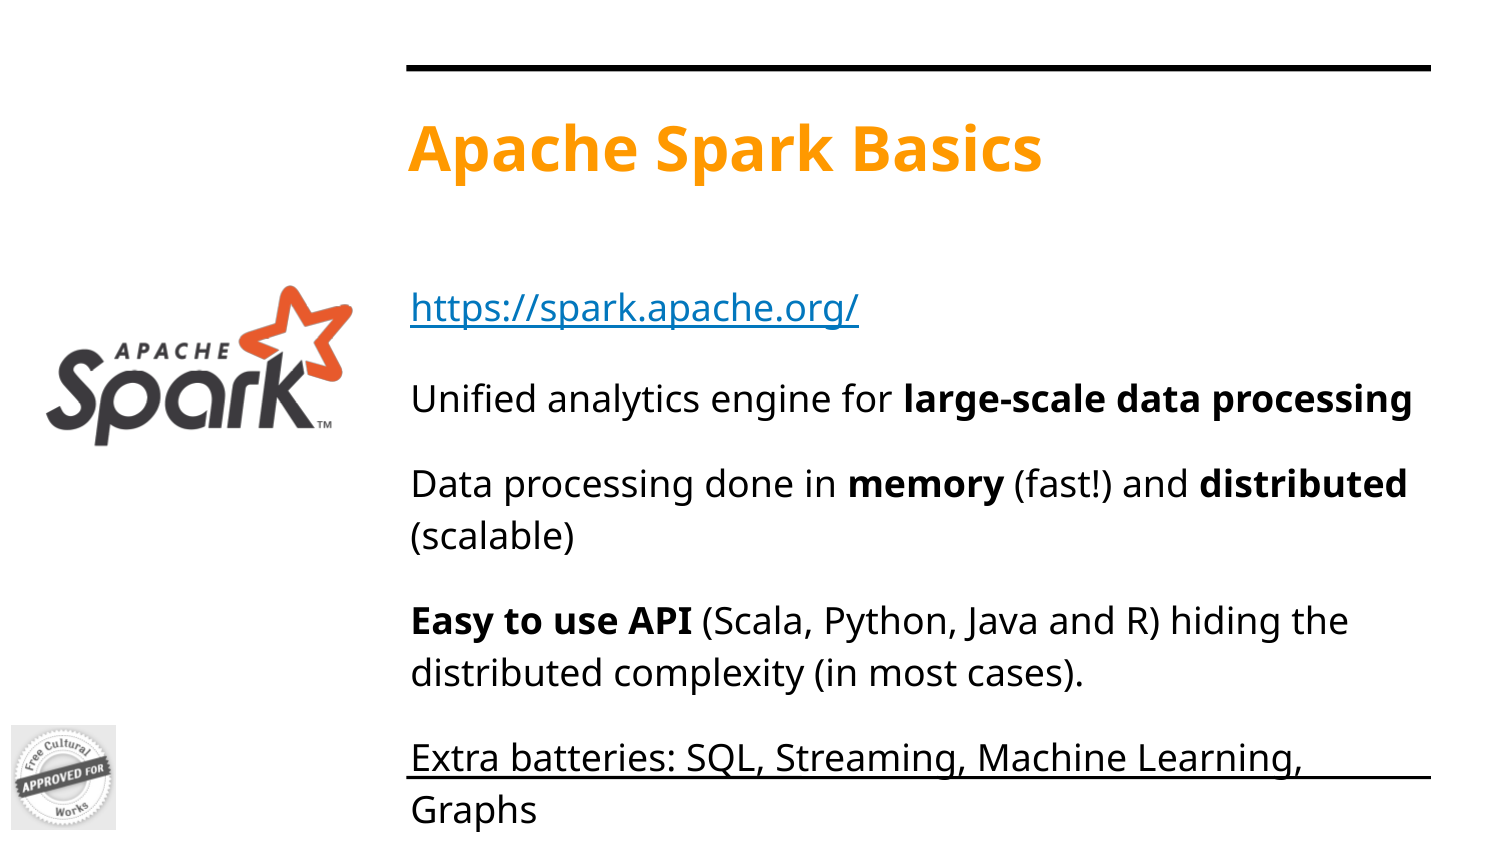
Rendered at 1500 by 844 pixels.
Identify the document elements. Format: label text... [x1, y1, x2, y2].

title Apache Spark Basics [393, 94, 1431, 199]
picture [0, 241, 495, 562]
list https://spark.apache.org/ Unified analytics engine for large-scale data processing Data processing done in memory (fast!) and distributed (scalable) Easy to use API (Scala, Python, Java and R) hiding the distributed complexity (in most cases). Extra batteries: SQL, Streaming, Machine Learning, Graphs [395, 261, 1433, 755]
picture [11, 725, 116, 830]
